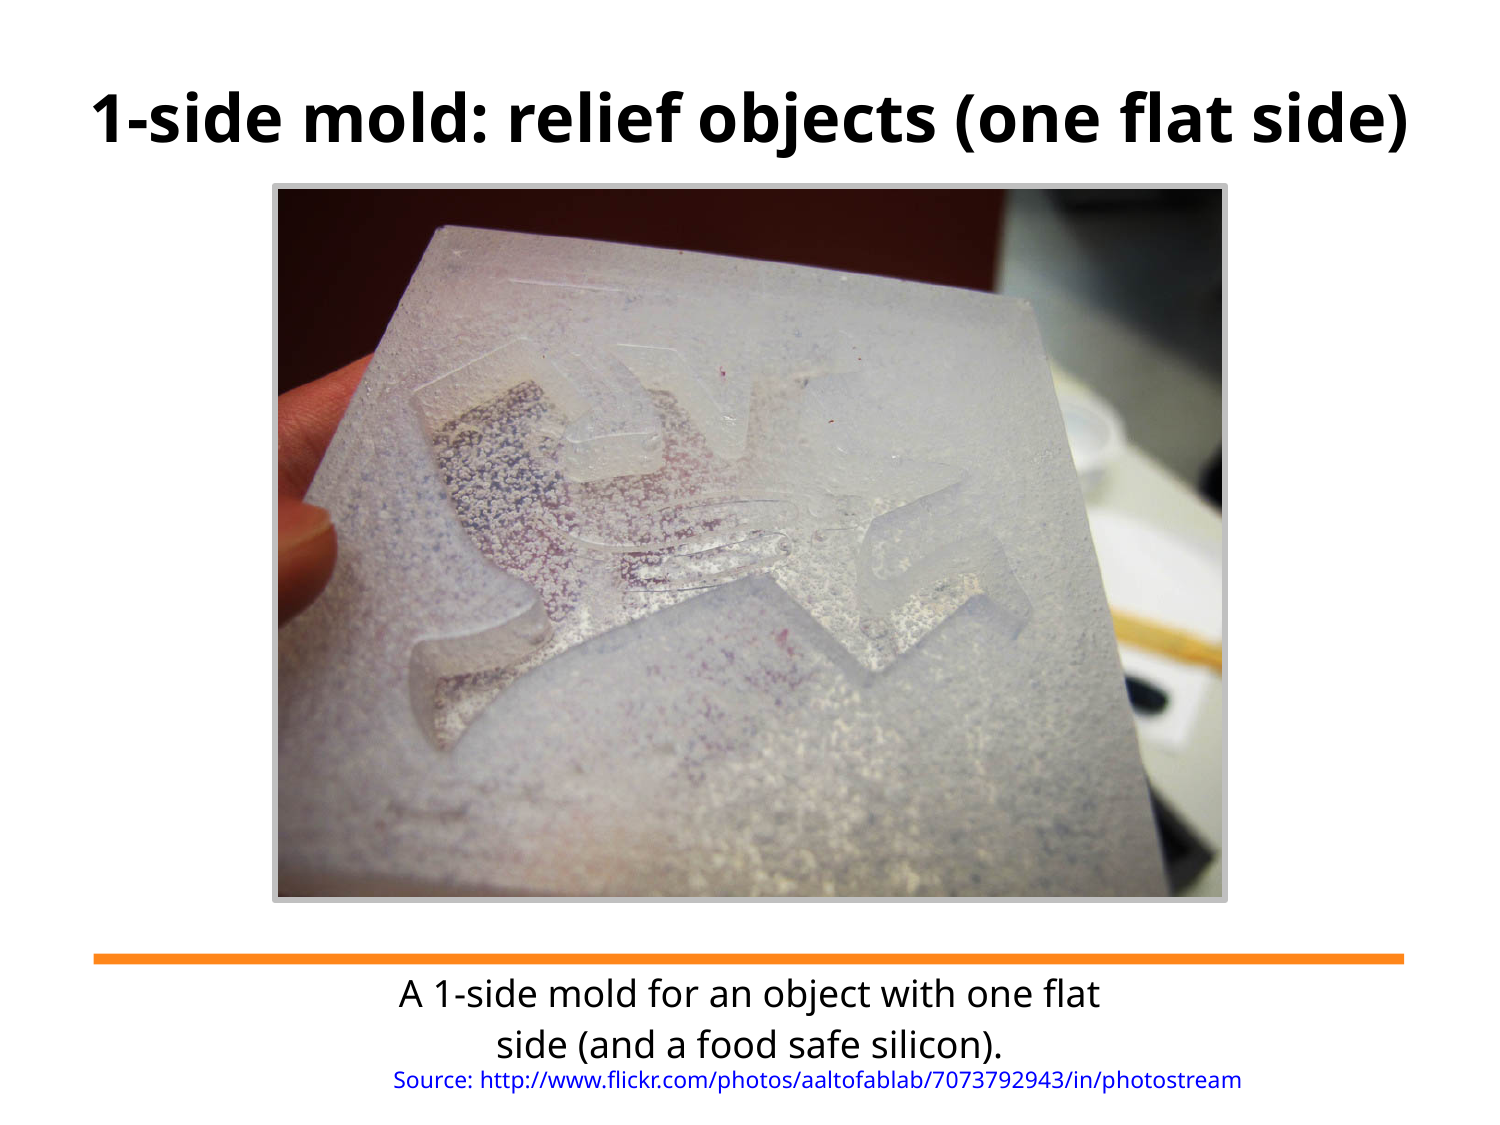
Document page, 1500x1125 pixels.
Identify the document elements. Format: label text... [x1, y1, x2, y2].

text_box A 1-side mold for an object with one flat side (and a food safe silicon). [360, 960, 1140, 1064]
picture [0, 0, 1500, 1125]
text_box Source: http://www.flickr.com/photos/aaltofablab/7073792943/in/photostream [378, 1064, 1122, 1097]
title 1-side mold: relief objects (one flat side) [75, 44, 1426, 188]
